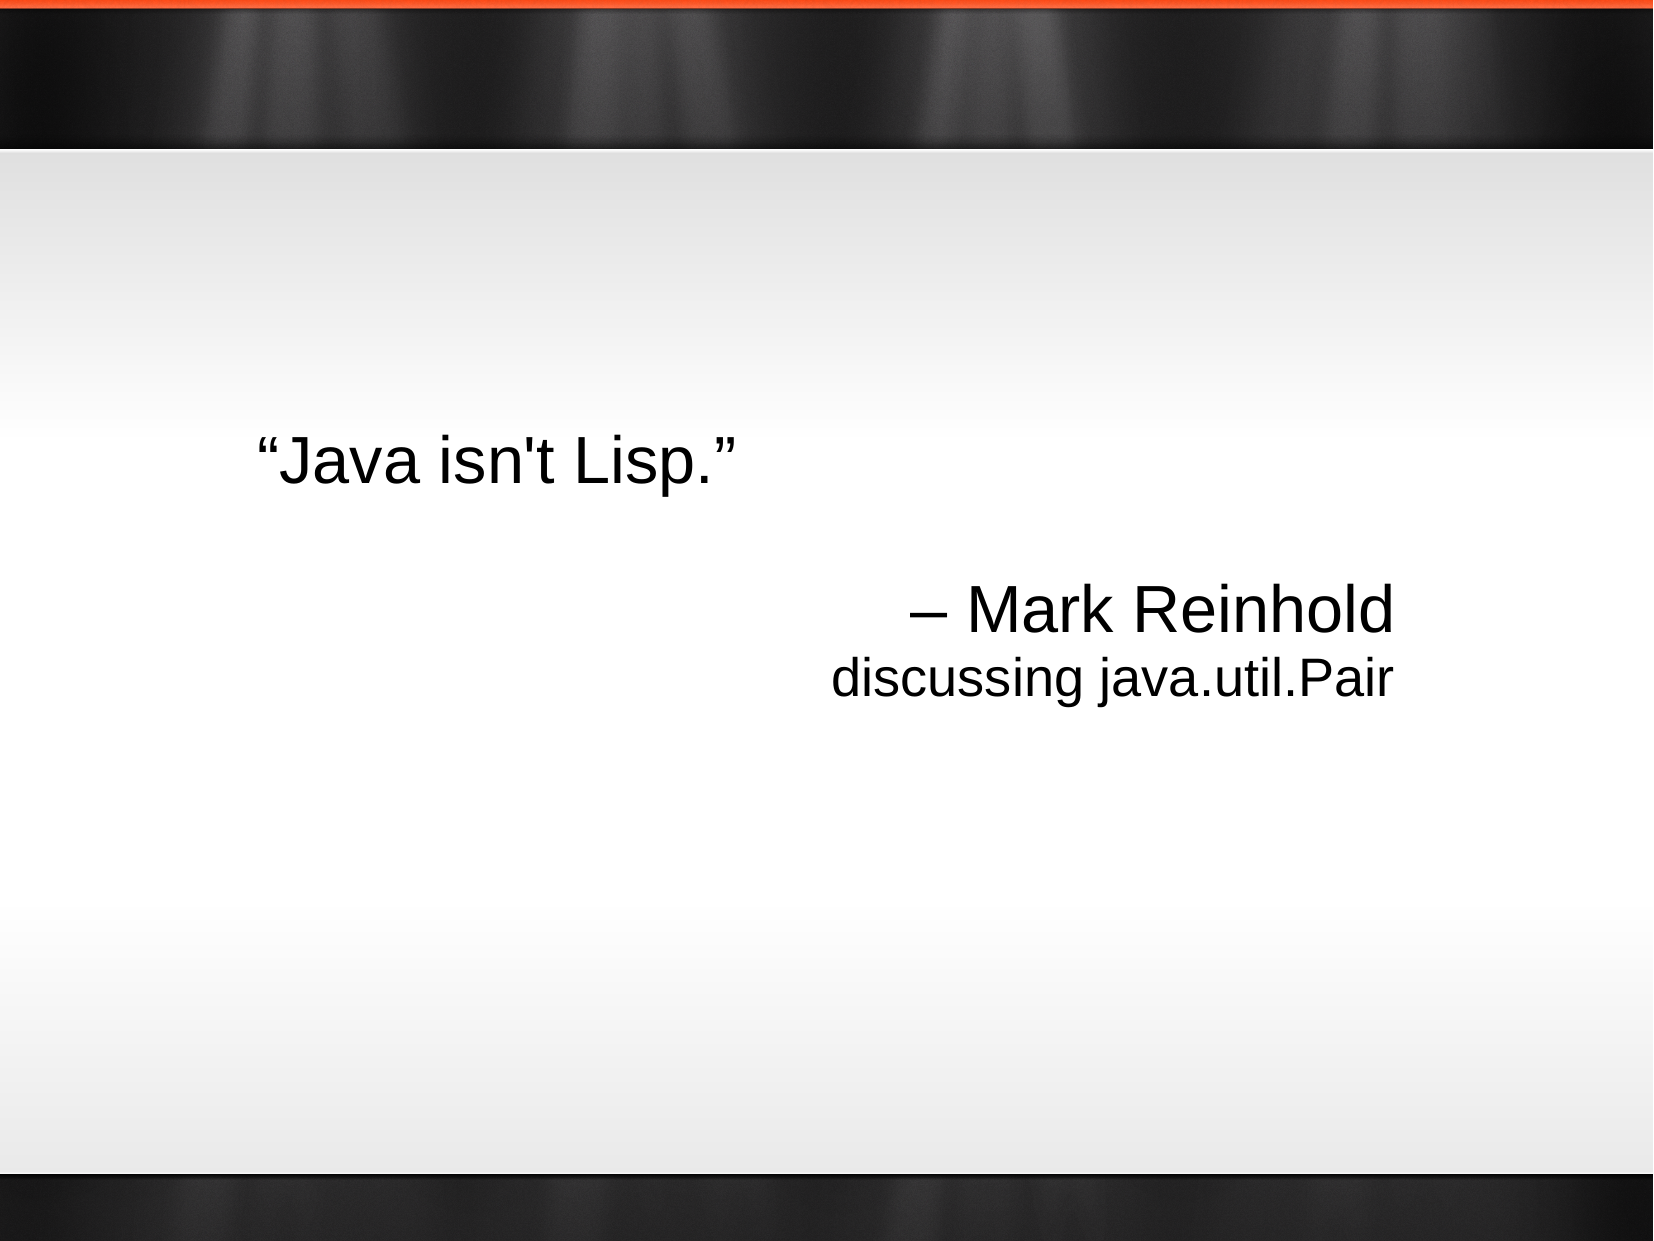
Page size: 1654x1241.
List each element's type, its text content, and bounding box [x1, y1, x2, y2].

text_box “Java isn't Lisp.” – Mark Reinhold discussing java.util.Pair [257, 6, 1396, 1125]
picture [0, 0, 1653, 1241]
